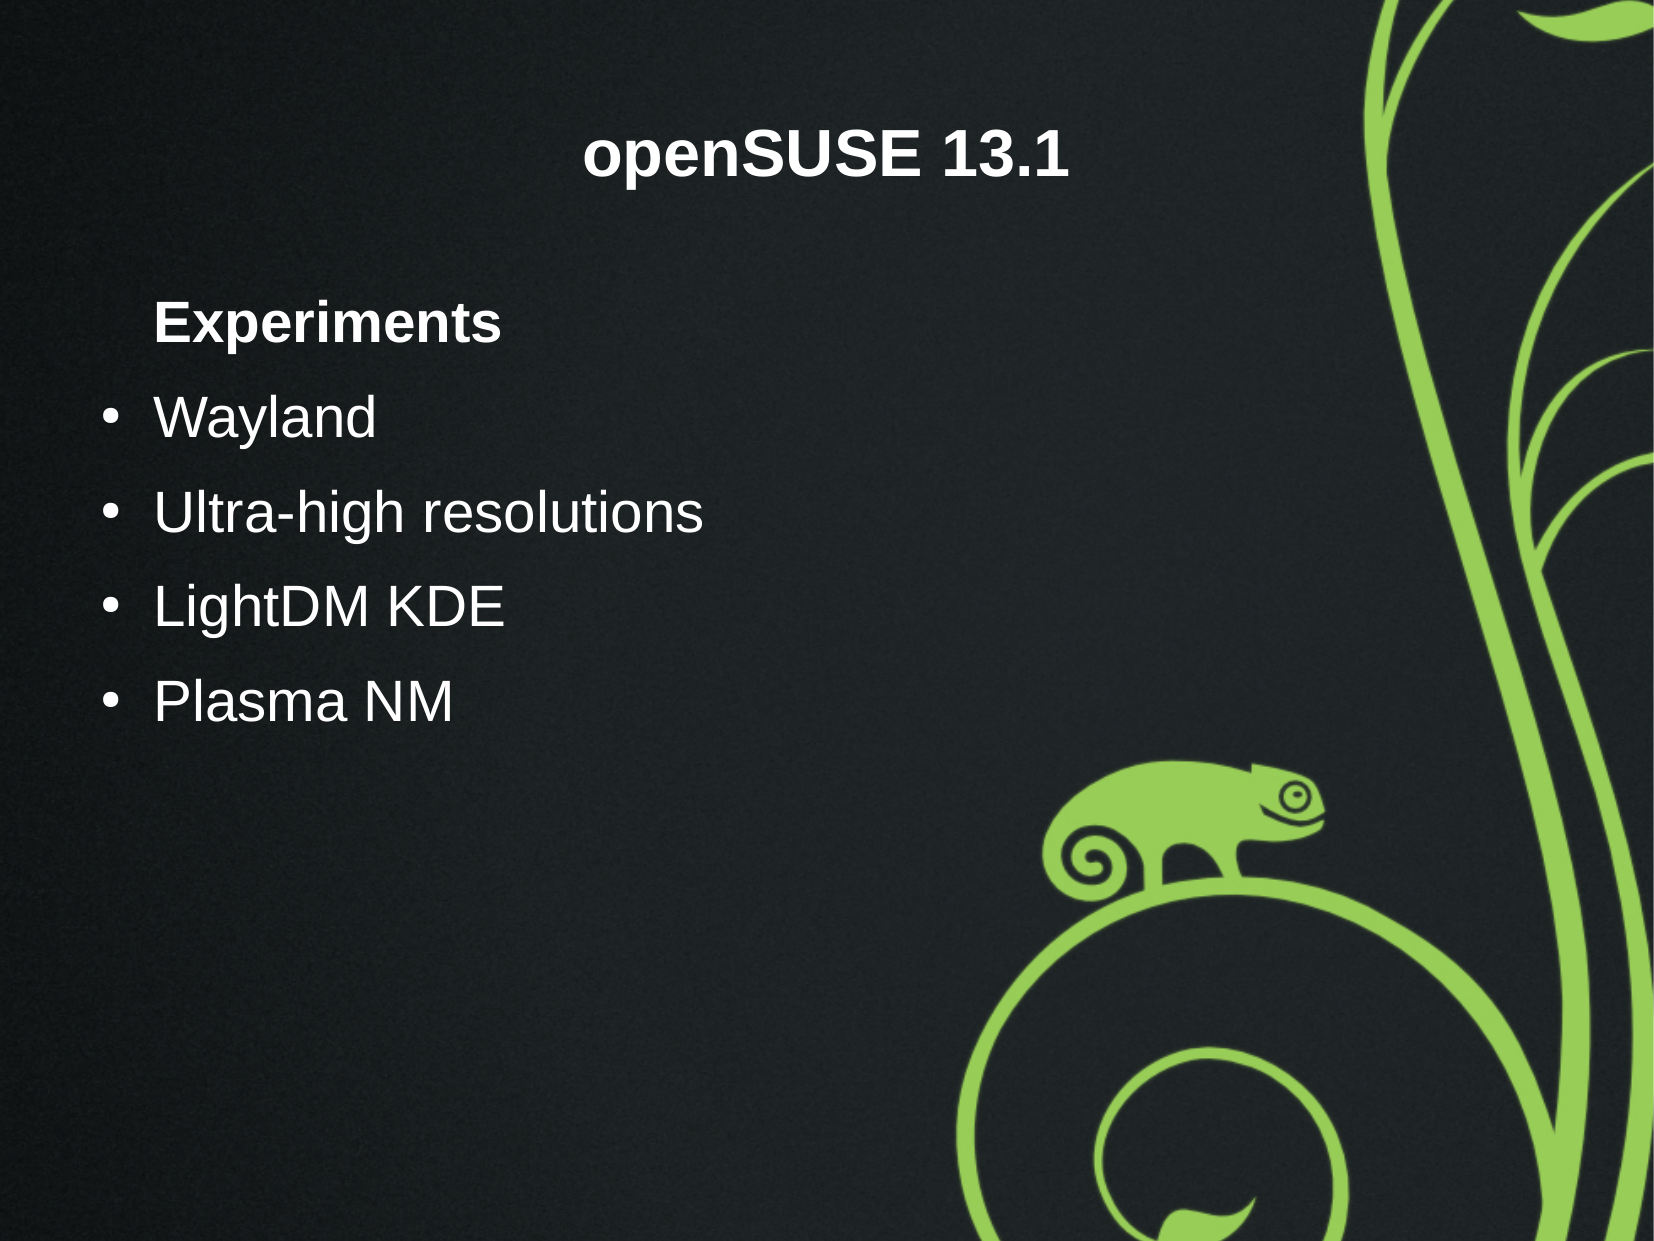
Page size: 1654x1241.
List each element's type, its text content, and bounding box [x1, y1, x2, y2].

title openSUSE 13.1 [82, 49, 1571, 257]
list Experiments Wayland Ultra-high resolutions LightDM KDE Plasma NM [82, 290, 1538, 1010]
picture [0, 0, 1654, 1241]
